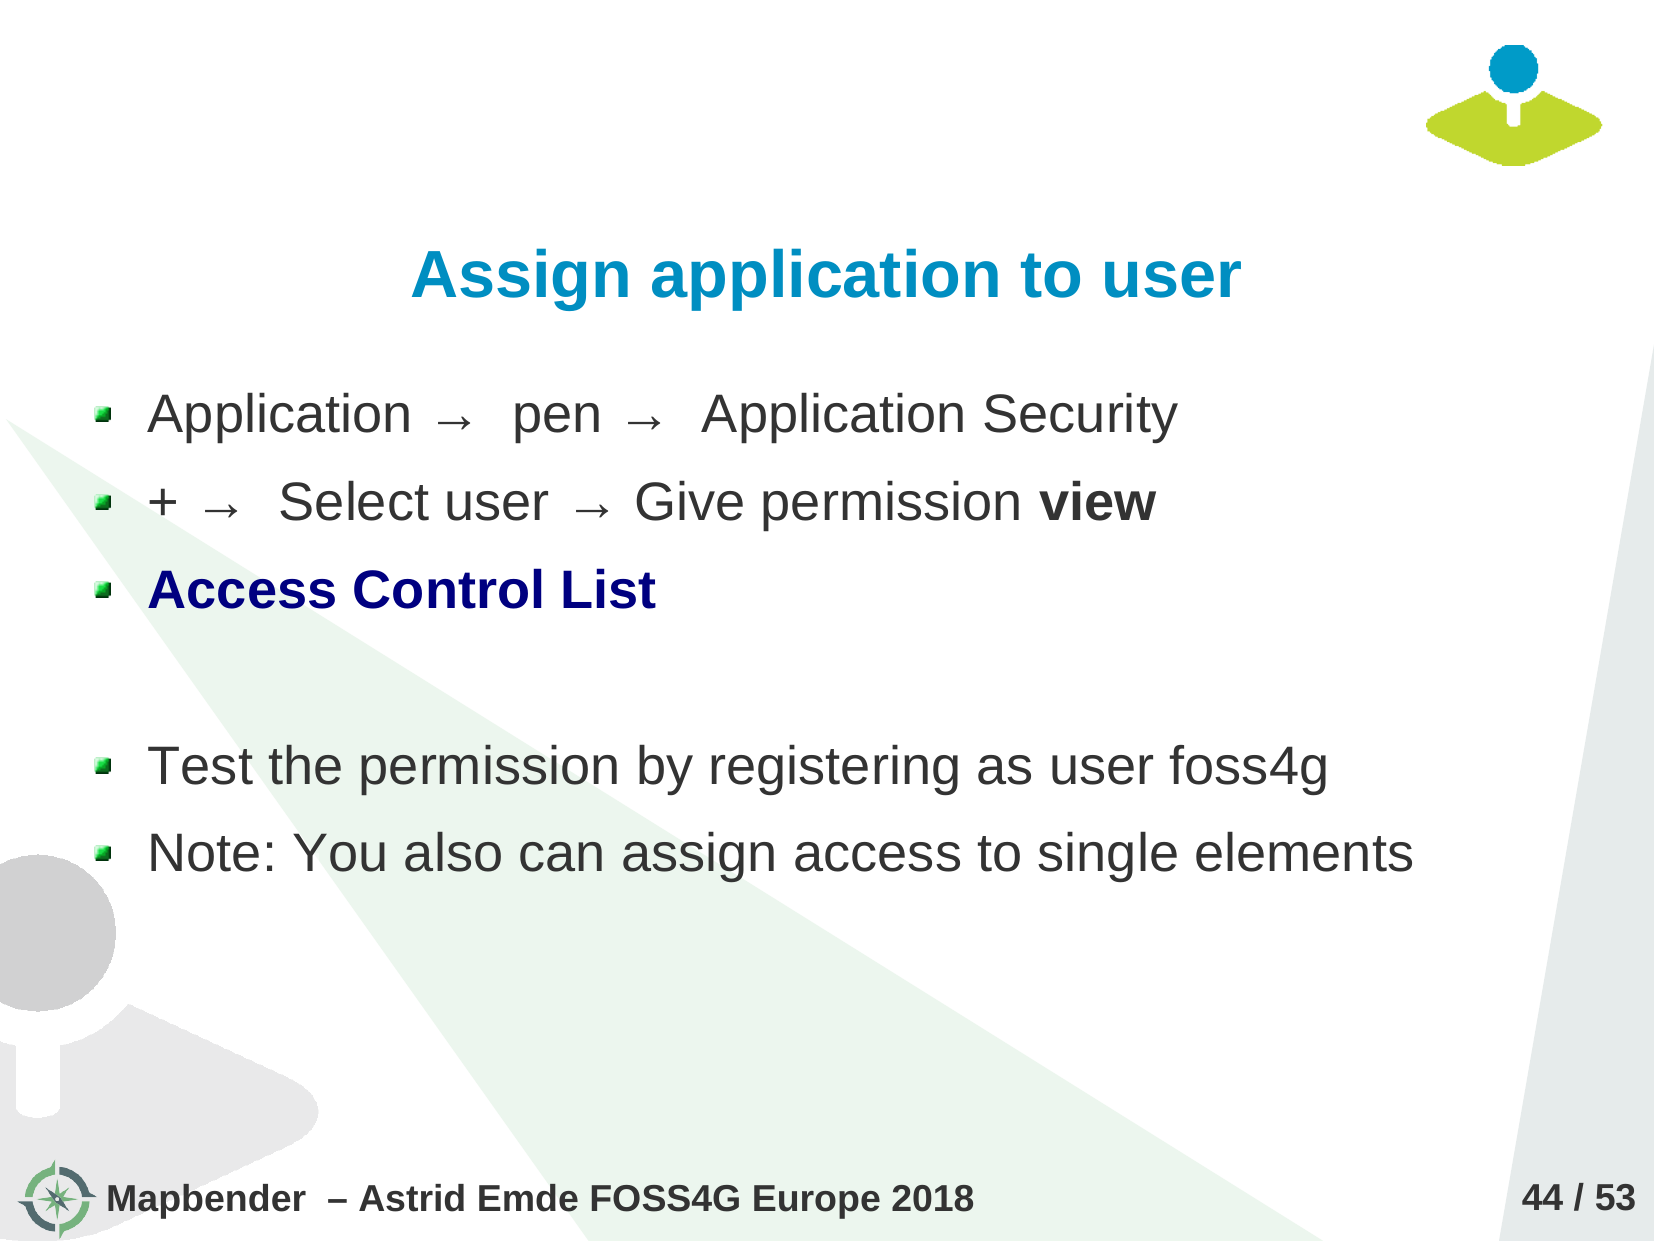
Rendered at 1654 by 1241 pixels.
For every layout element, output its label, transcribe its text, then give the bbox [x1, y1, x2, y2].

picture [16, 1158, 98, 1240]
title Assign application to user [82, 208, 1571, 342]
list Application → pen → Application Security + → Select user → Give permission view Access Control List Test the permission by registering as user foss4g Note: You also can assign access to single elements [76, 383, 1565, 1188]
picture [1426, 45, 1604, 166]
